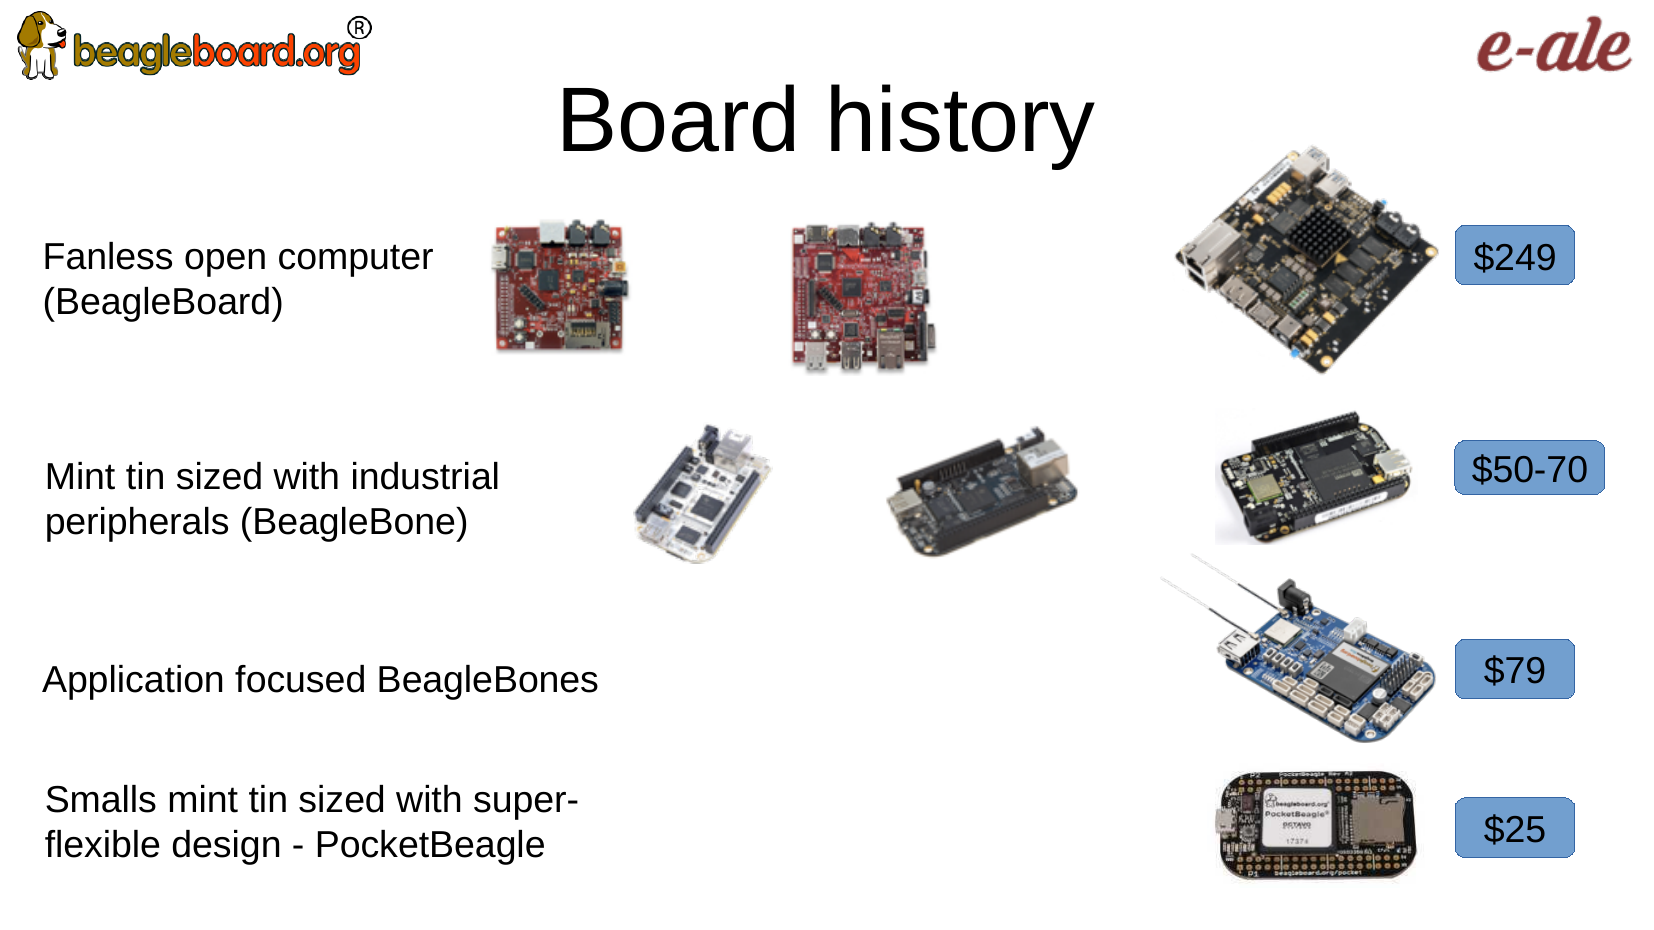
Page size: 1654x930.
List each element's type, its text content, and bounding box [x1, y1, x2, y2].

picture [622, 401, 783, 574]
picture [1207, 763, 1425, 888]
picture [1170, 140, 1445, 380]
picture [1475, 14, 1635, 74]
text_box Application focused BeagleBones [27, 648, 646, 705]
text_box Mint tin sized with industrial peripherals (BeagleBone) [30, 444, 570, 585]
text_box Board history [82, 36, 1571, 193]
text_box $79 [1455, 639, 1575, 699]
text_box Smalls mint tin sized with super-flexible design - PocketBeagle [30, 768, 643, 867]
picture [17, 11, 372, 80]
text_box $25 [1455, 797, 1575, 858]
text_box $249 [1455, 225, 1575, 285]
picture [885, 425, 1080, 561]
picture [769, 193, 950, 376]
picture [1155, 553, 1439, 750]
picture [1215, 408, 1418, 545]
picture [474, 197, 645, 368]
text_box $50-70 [1454, 440, 1605, 495]
text_box Fanless open computer (BeagleBoard) [27, 225, 450, 330]
